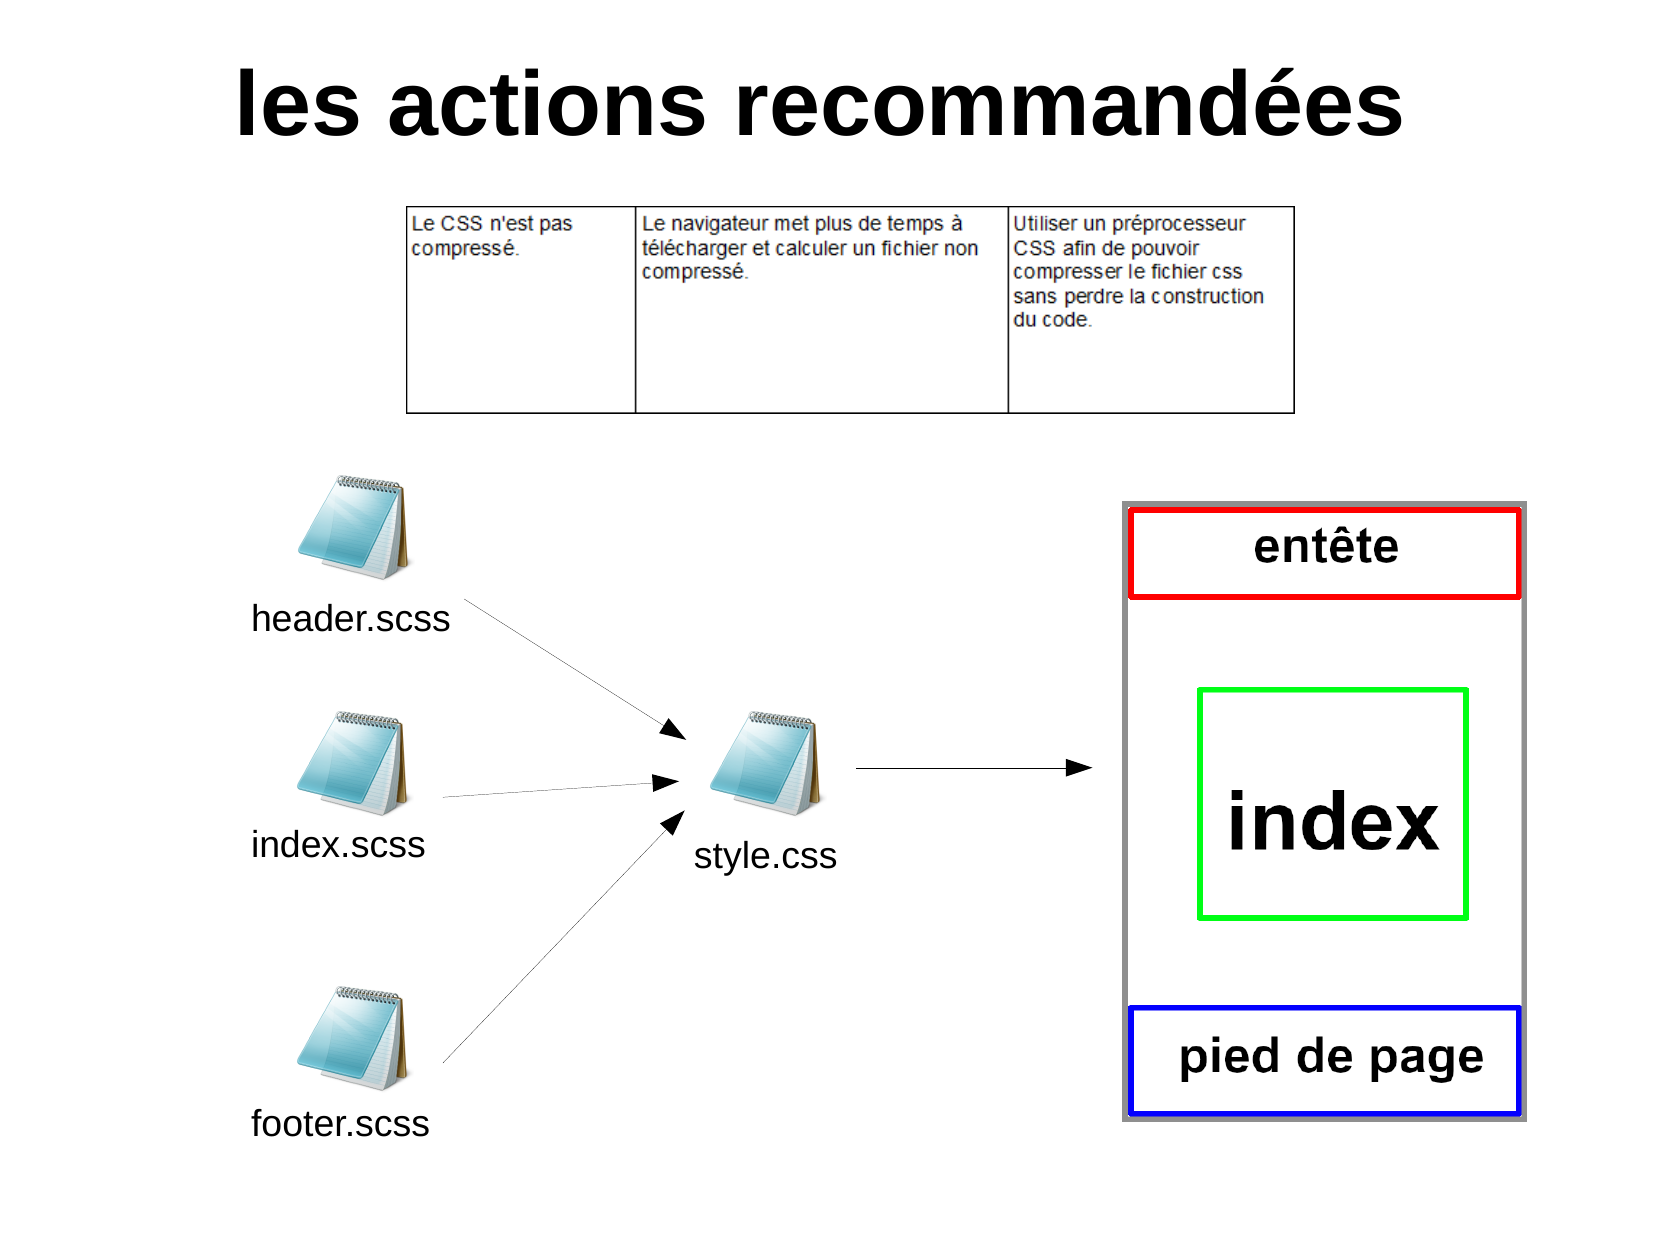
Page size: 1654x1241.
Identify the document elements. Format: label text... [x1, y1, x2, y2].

text_box style.css [679, 826, 886, 884]
picture [707, 708, 827, 818]
picture [295, 472, 415, 582]
picture [1122, 501, 1527, 1123]
text_box header.scss [236, 590, 473, 650]
picture [294, 983, 414, 1093]
title les actions recommandées [76, 0, 1565, 208]
text_box index.scss [236, 816, 473, 916]
picture [406, 206, 1295, 414]
text_box footer.scss [236, 1094, 473, 1152]
picture [294, 708, 414, 816]
